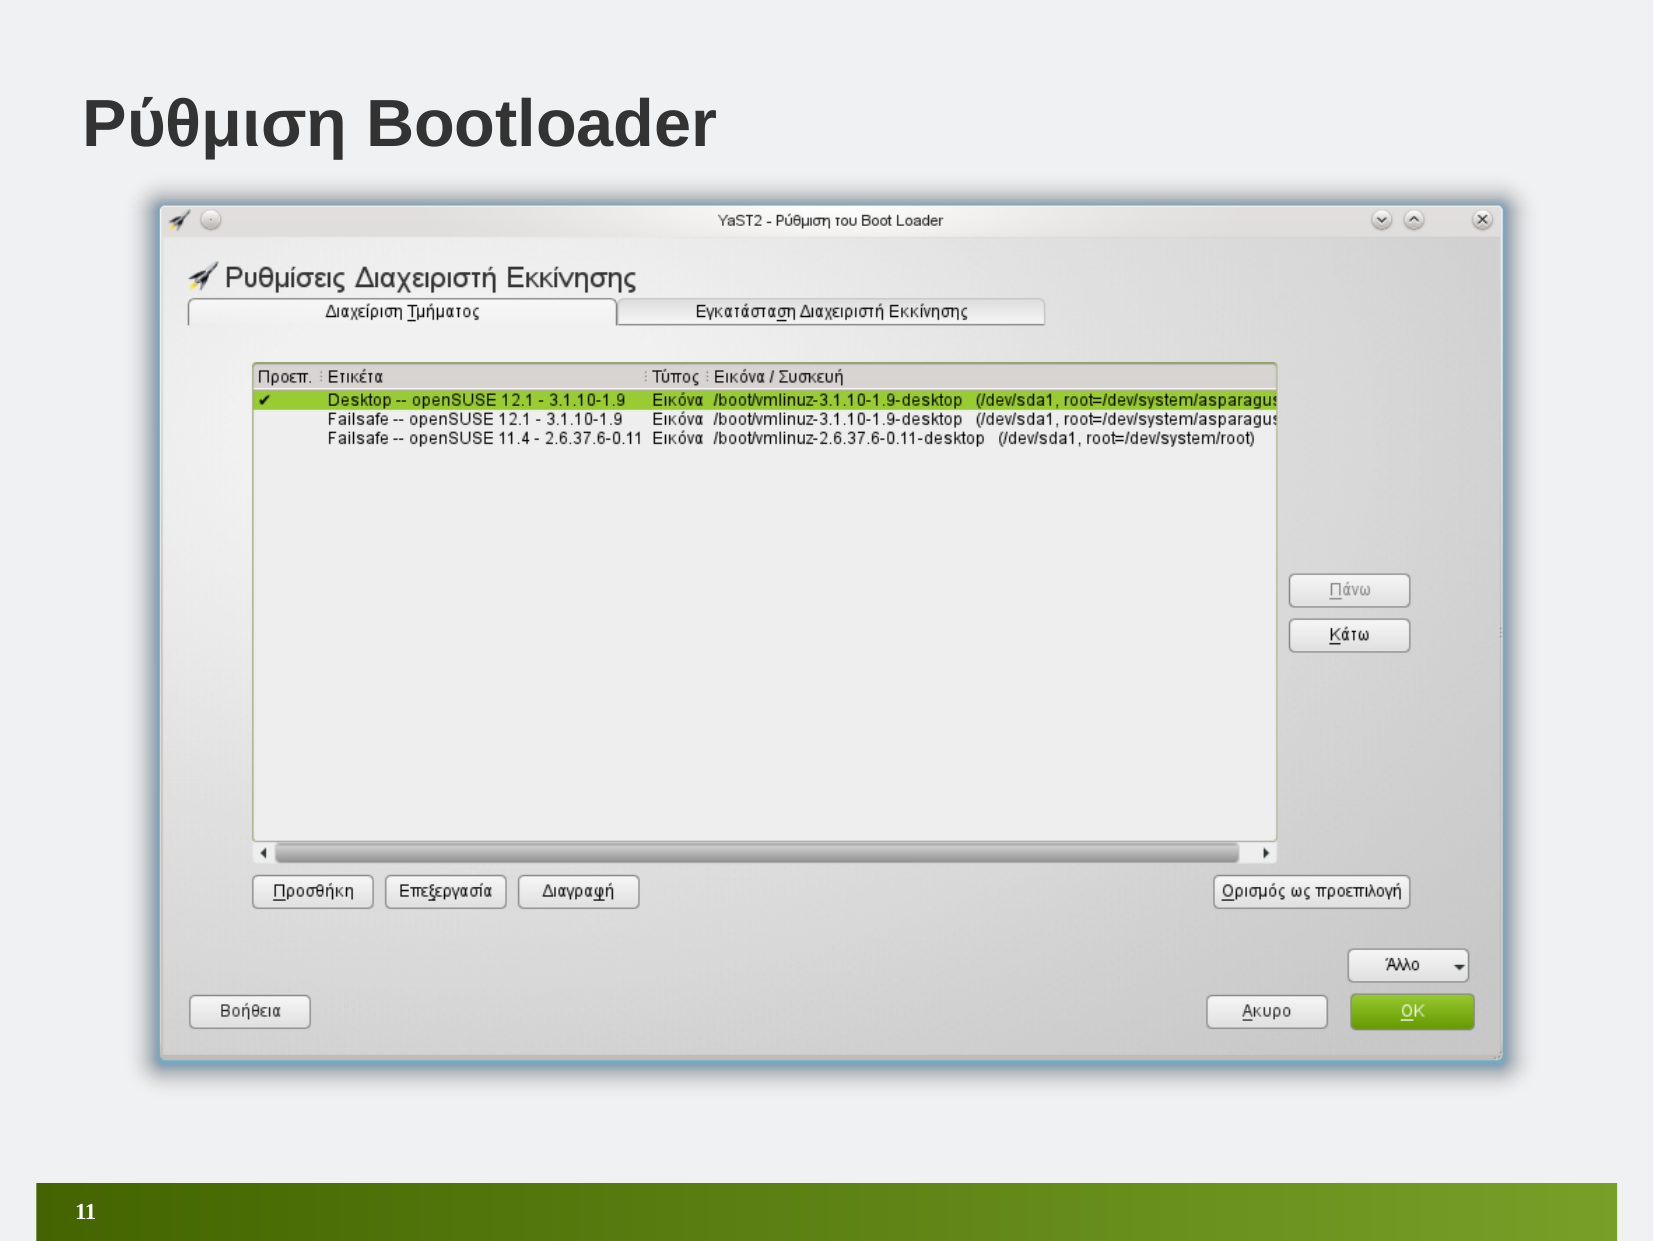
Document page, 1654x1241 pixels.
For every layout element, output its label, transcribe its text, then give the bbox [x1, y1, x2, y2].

picture [0, 0, 1654, 1241]
title Ρύθμιση Bootloader [82, 49, 1571, 198]
